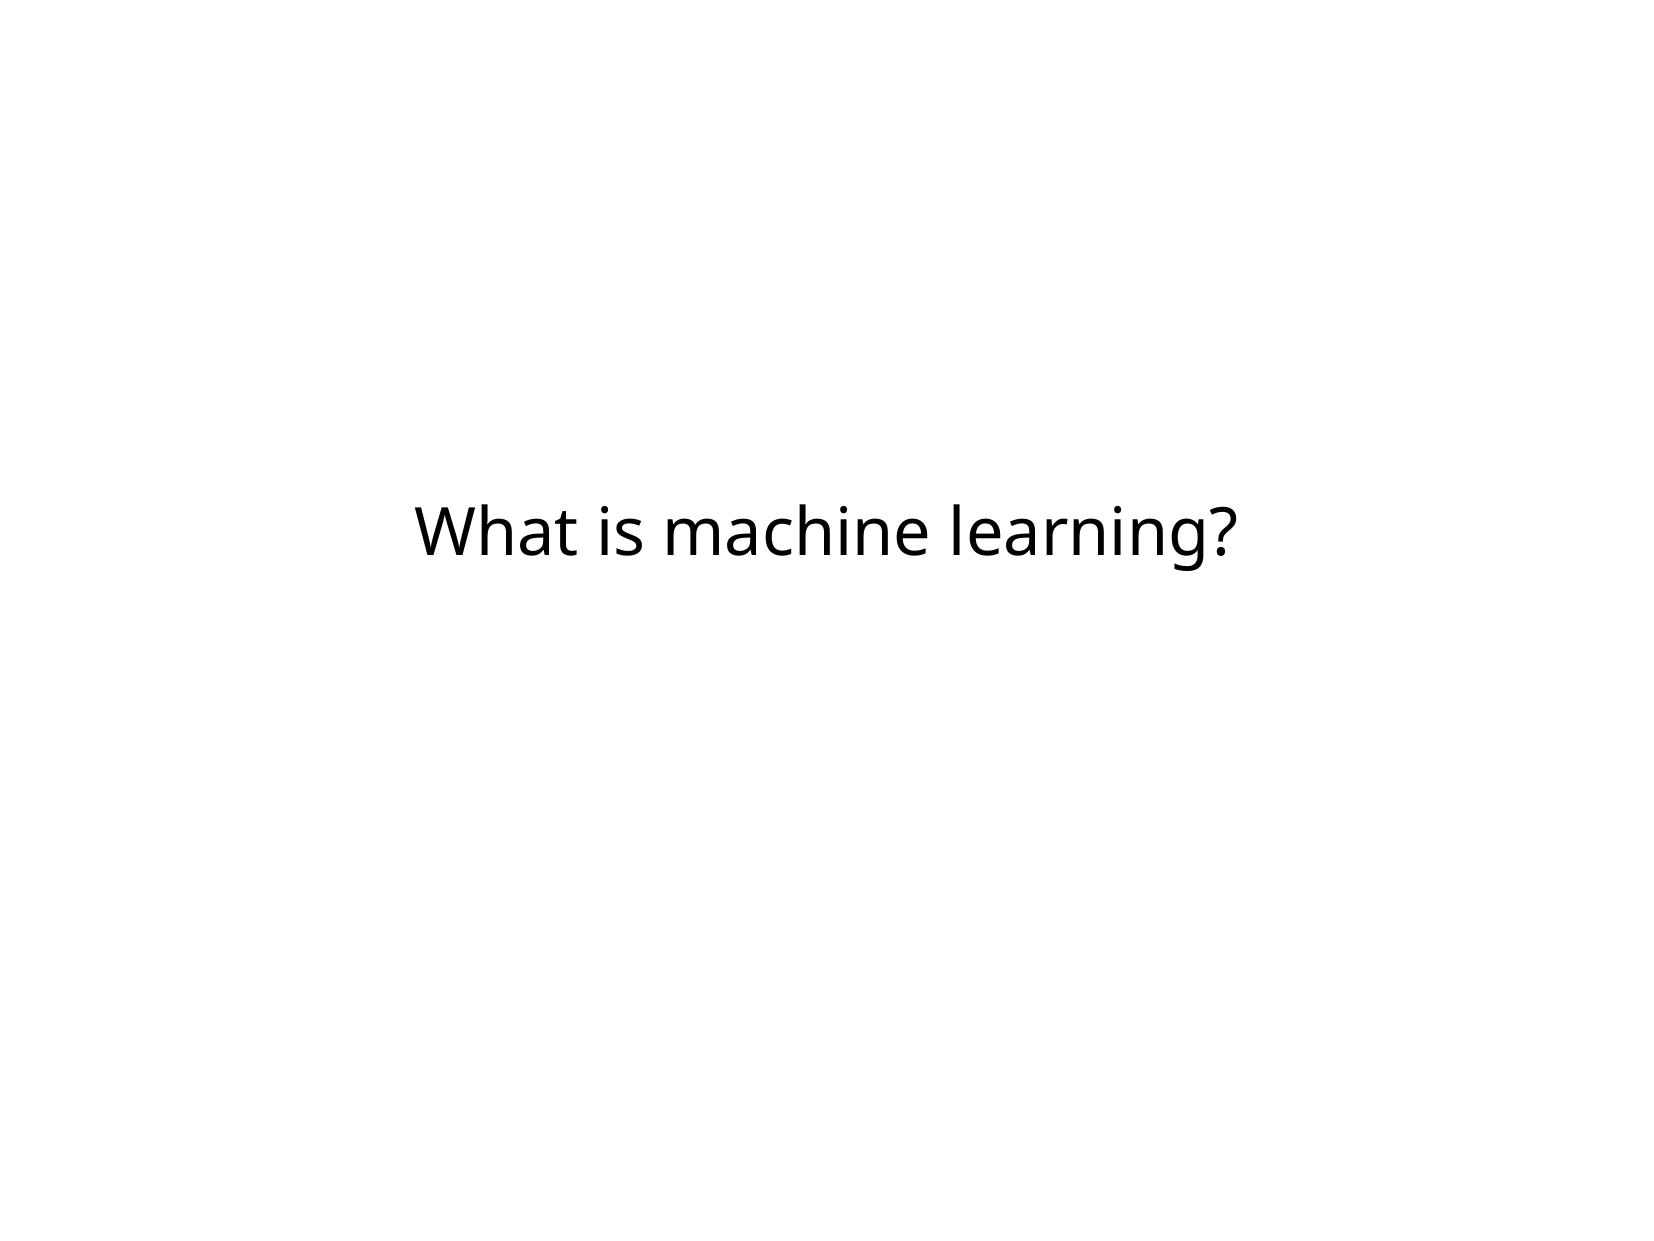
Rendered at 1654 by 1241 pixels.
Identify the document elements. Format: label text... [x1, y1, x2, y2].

subtitle What is machine learning? [82, 49, 1571, 1010]
